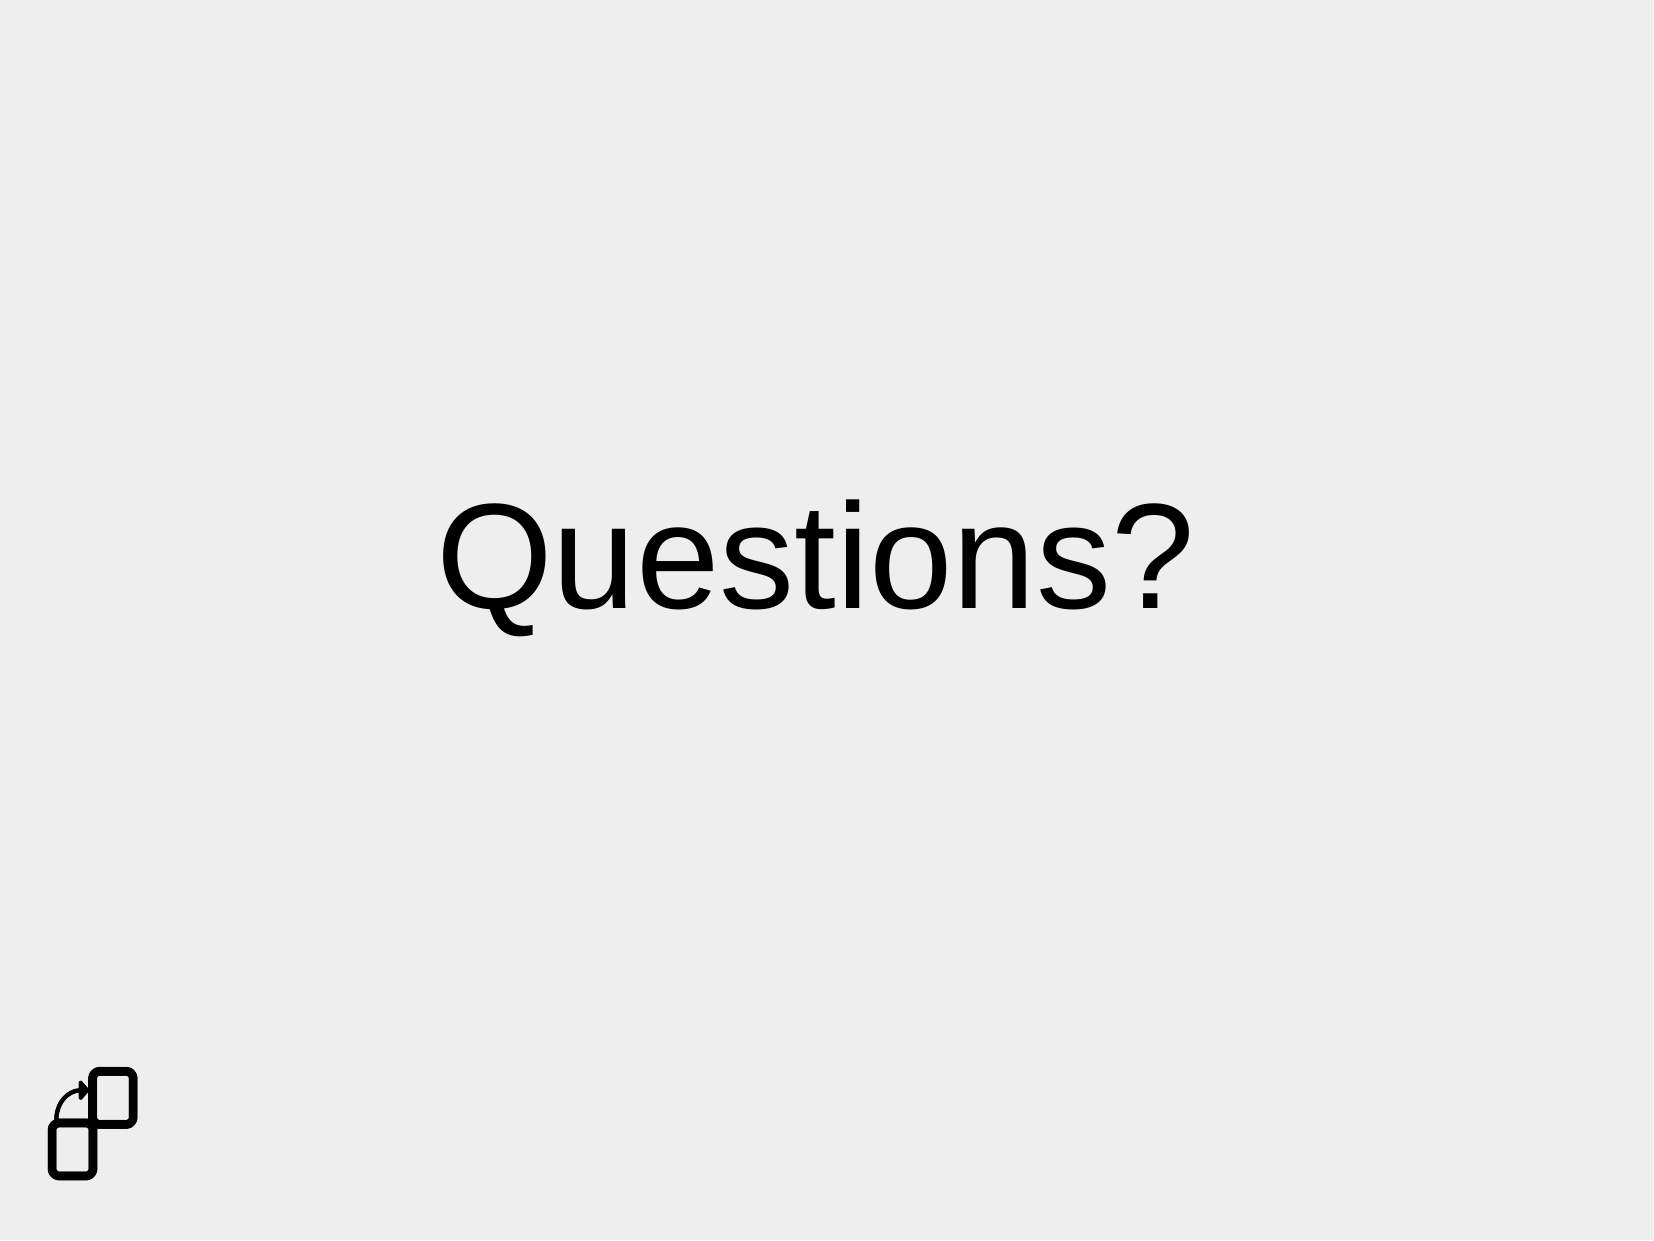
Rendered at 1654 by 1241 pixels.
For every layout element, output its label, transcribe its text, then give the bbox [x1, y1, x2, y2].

title Questions? [71, 452, 1561, 661]
picture [30, 1062, 153, 1186]
